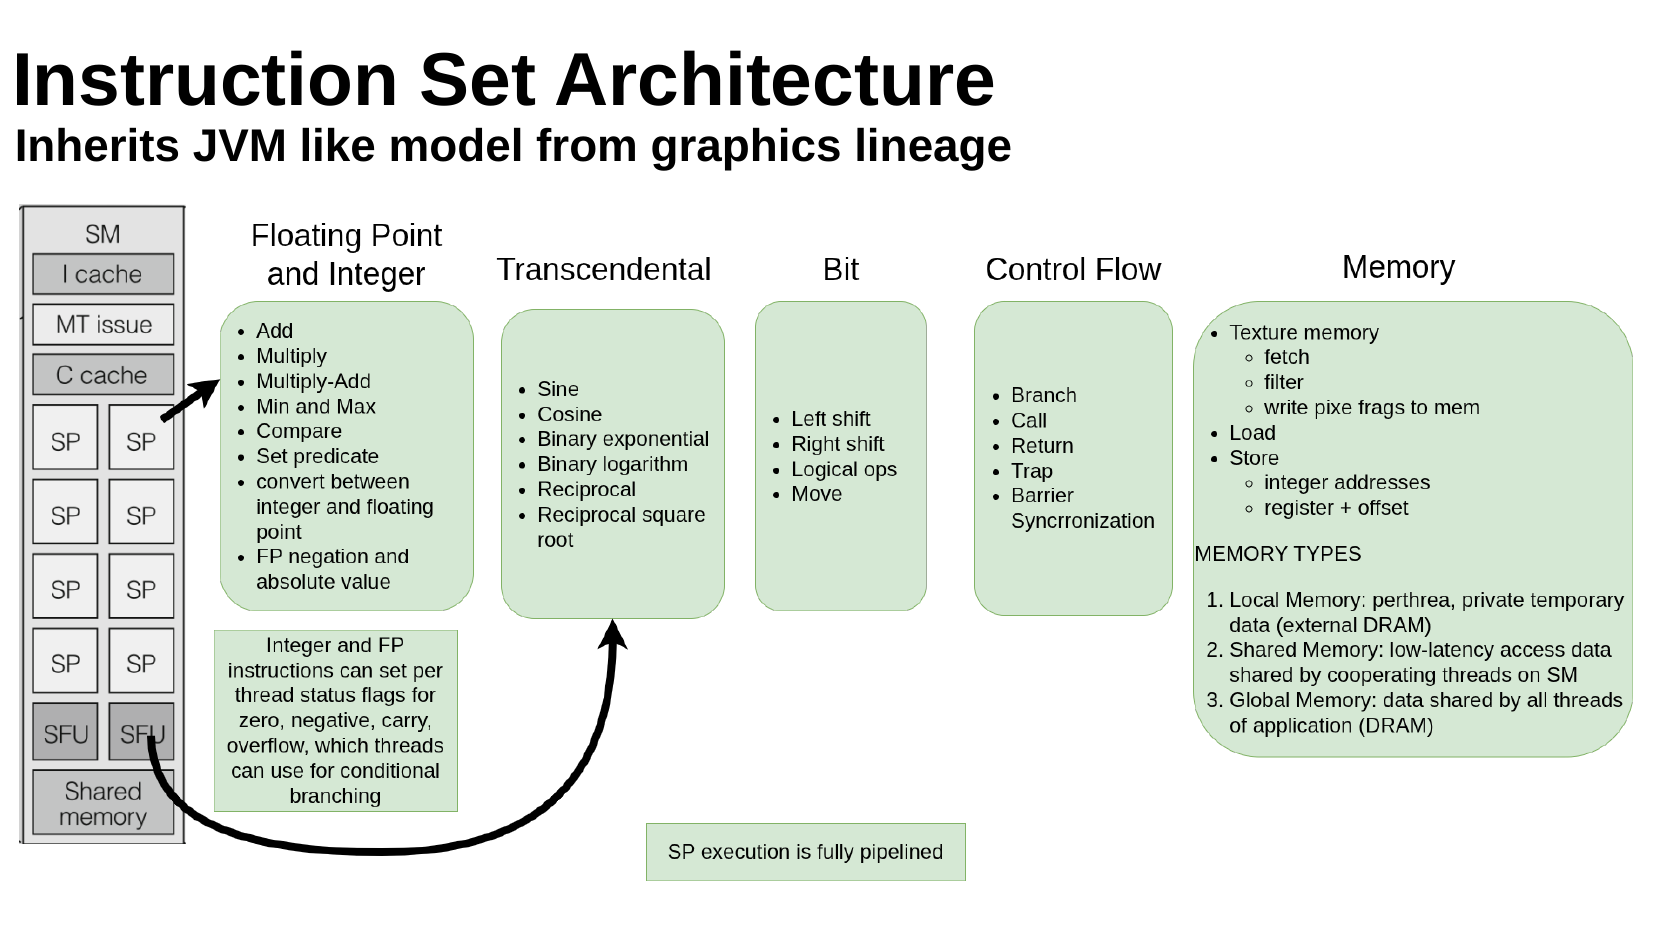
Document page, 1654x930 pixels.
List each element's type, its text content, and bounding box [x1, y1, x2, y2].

title Instruction Set Architecture [12, 23, 1501, 136]
picture [19, 204, 1633, 881]
text_box Inherits JVM like model from graphics lineage [0, 112, 1088, 202]
